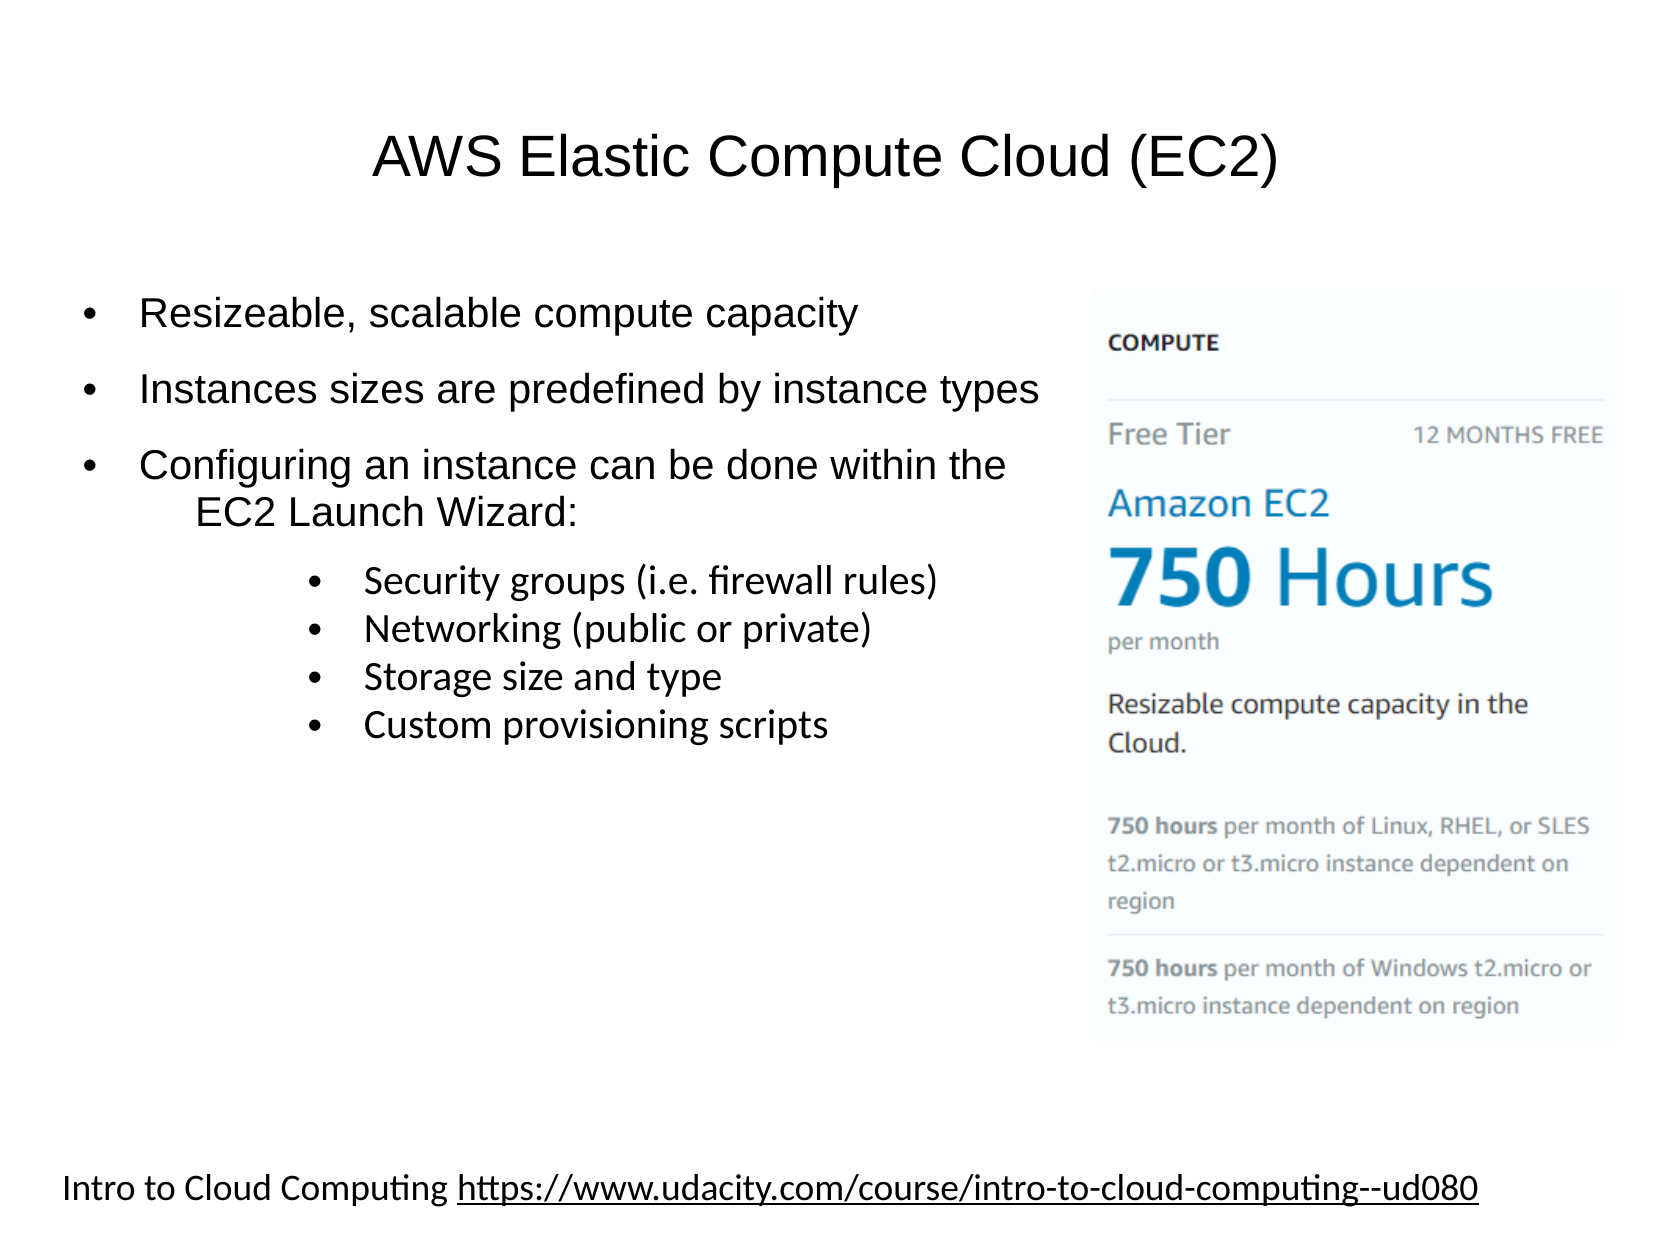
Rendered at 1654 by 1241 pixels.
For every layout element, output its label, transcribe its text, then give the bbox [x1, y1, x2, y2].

title AWS Elastic Compute Cloud (EC2) [82, 49, 1571, 257]
text_box Intro to Cloud Computing https://www.udacity.com/course/intro-to-cloud-computing--ud080 [47, 1164, 1620, 1241]
picture [1092, 290, 1620, 1042]
list Resizeable, scalable compute capacity Instances sizes are predefined by instance types Configuring an instance can be done within the EC2 Launch Wizard: Security groups (i.e. firewall rules) Networking (public or private) Storage size and type Custom provisioning scripts [82, 290, 1092, 1010]
